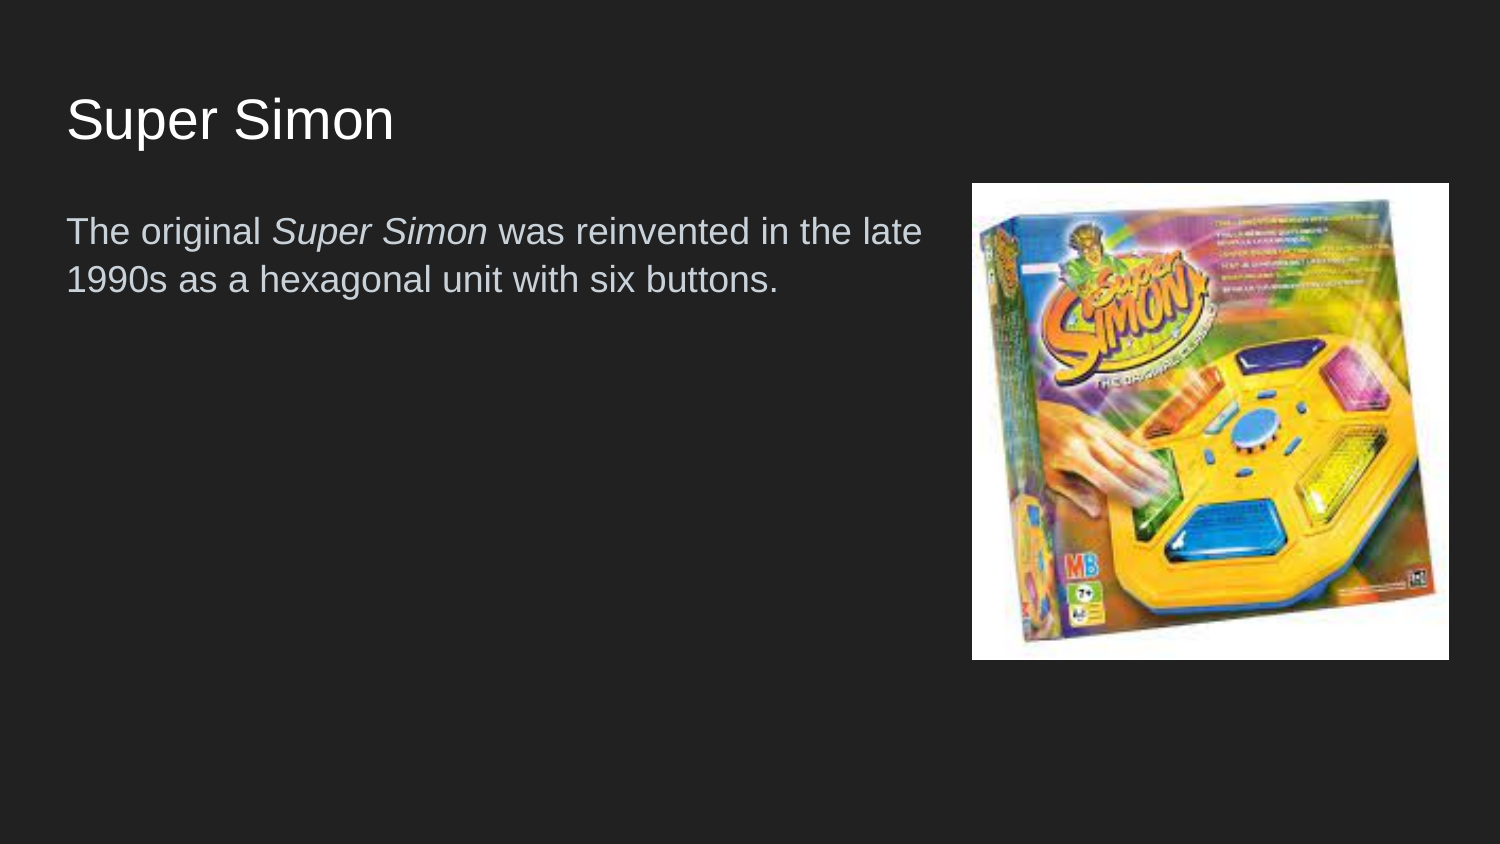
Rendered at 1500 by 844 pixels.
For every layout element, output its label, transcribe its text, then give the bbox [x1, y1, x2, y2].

title Super Simon [51, 72, 1449, 167]
list The original Super Simon was reinvented in the late 1990s as a hexagonal unit with six buttons. [51, 189, 973, 750]
picture [972, 183, 1449, 661]
